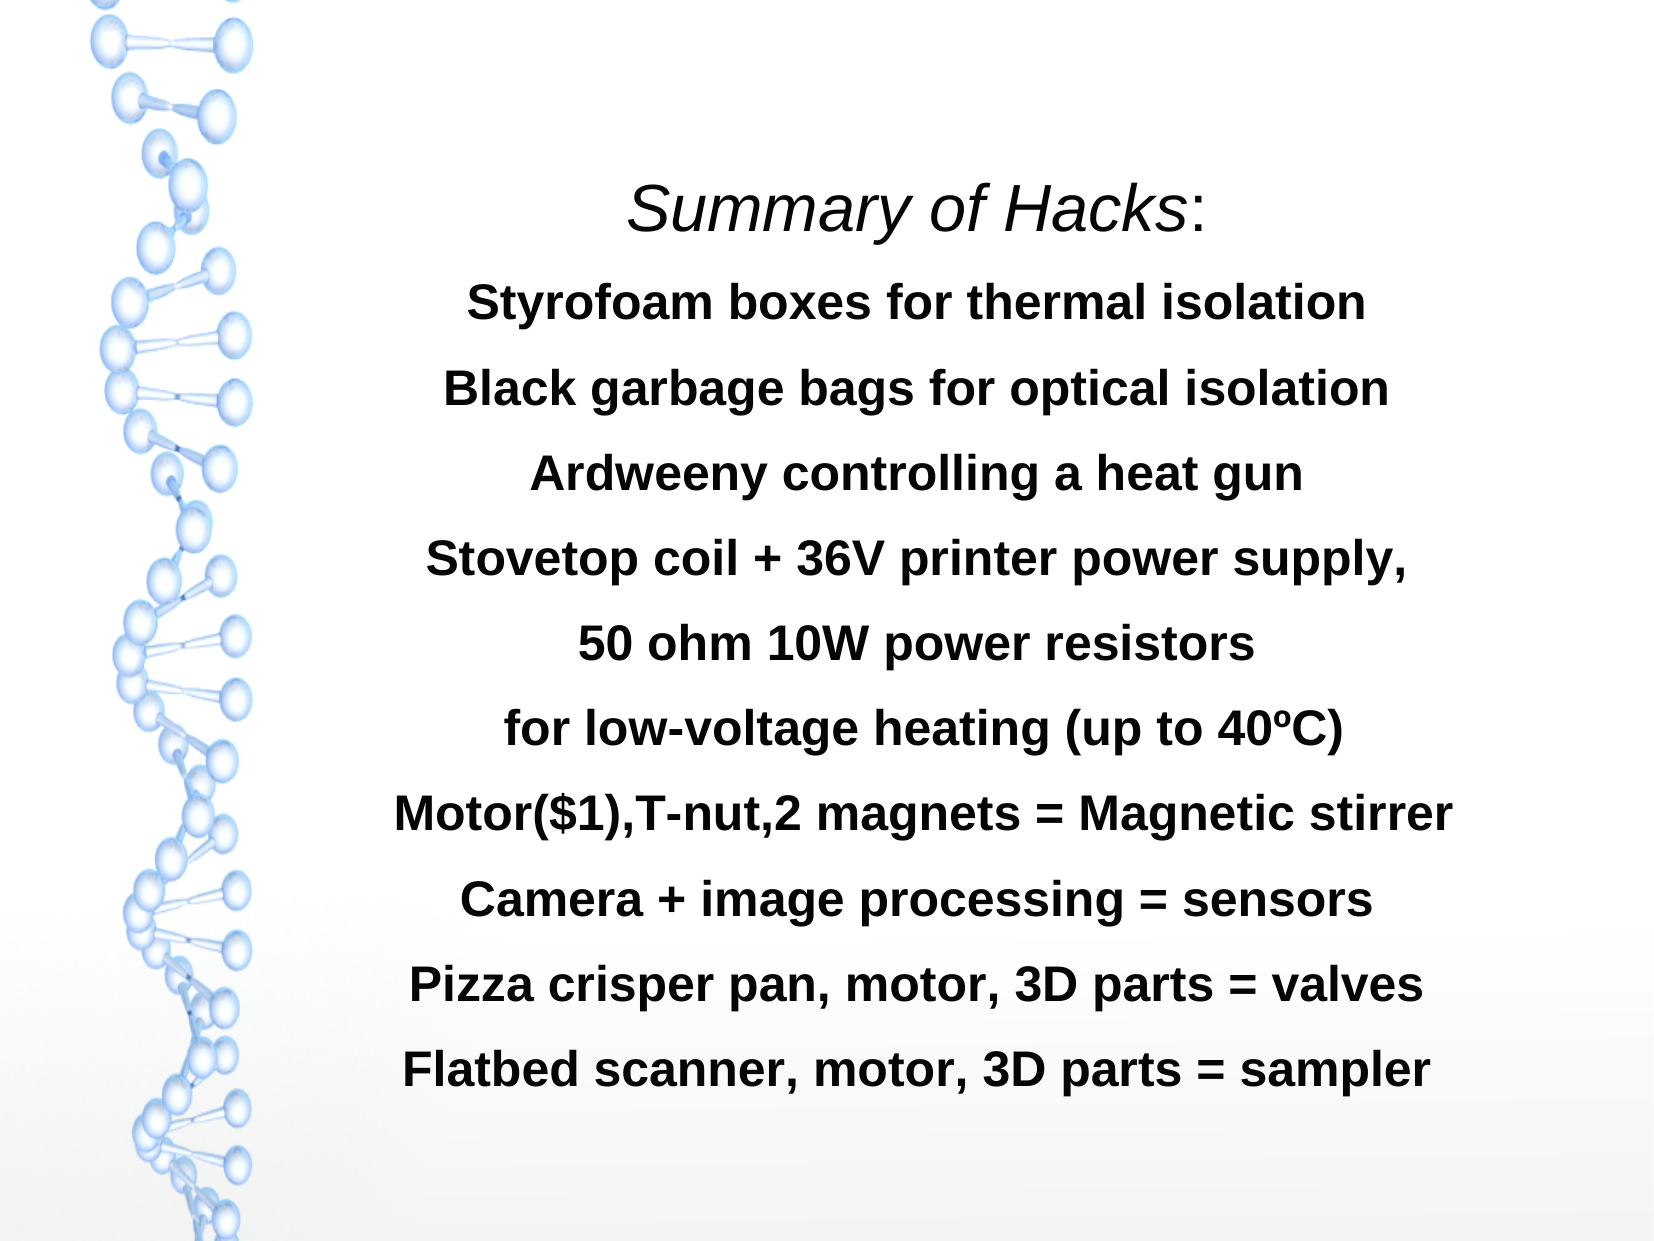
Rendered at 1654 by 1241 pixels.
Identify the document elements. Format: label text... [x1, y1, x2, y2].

picture [0, 0, 1654, 1241]
text_box Summary of Hacks: Styrofoam boxes for thermal isolation Black garbage bags for optical isolation Ardweeny controlling a heat gun Stovetop coil + 36V printer power supply, 50 ohm 10W power resistors for low-voltage heating (up to 40ºC) Motor($1),T-nut,2 magnets = Magnetic stirrer Camera + image processing = sensors Pizza crisper pan, motor, 3D parts = valves Flatbed scanner, motor, 3D parts = sampler [240, 28, 1595, 1241]
